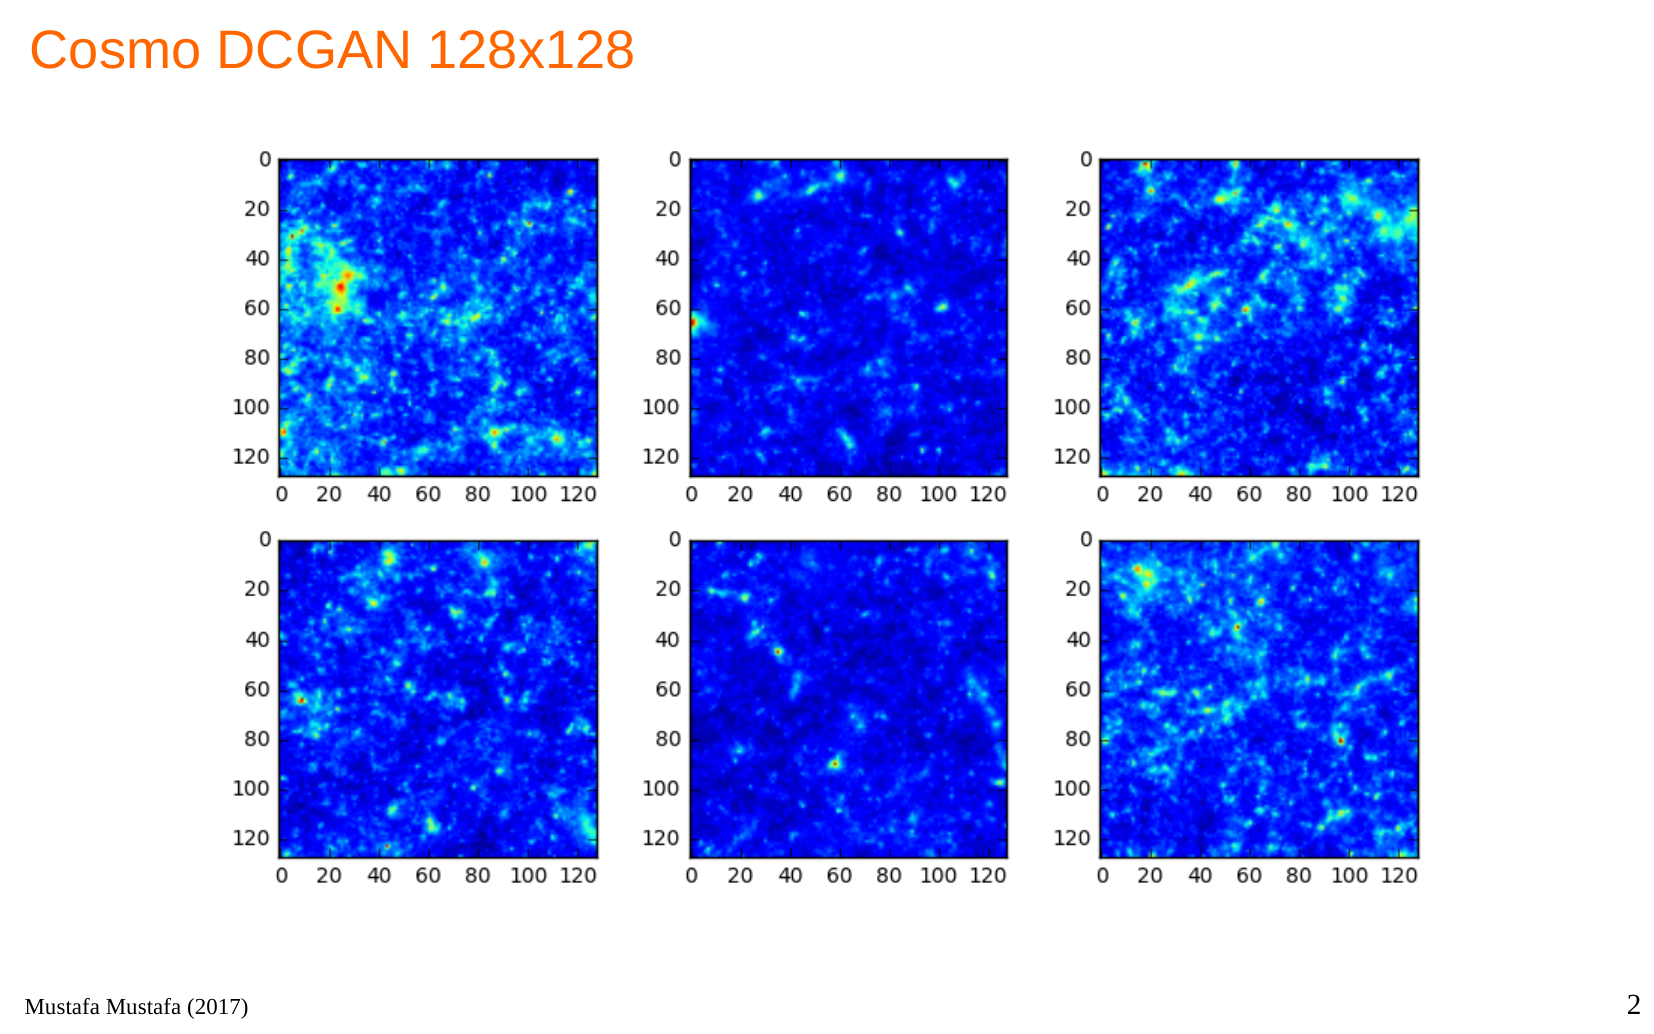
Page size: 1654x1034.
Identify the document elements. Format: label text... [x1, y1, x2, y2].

picture [79, 69, 1580, 970]
title Cosmo DCGAN 128x128 [29, 17, 1621, 82]
